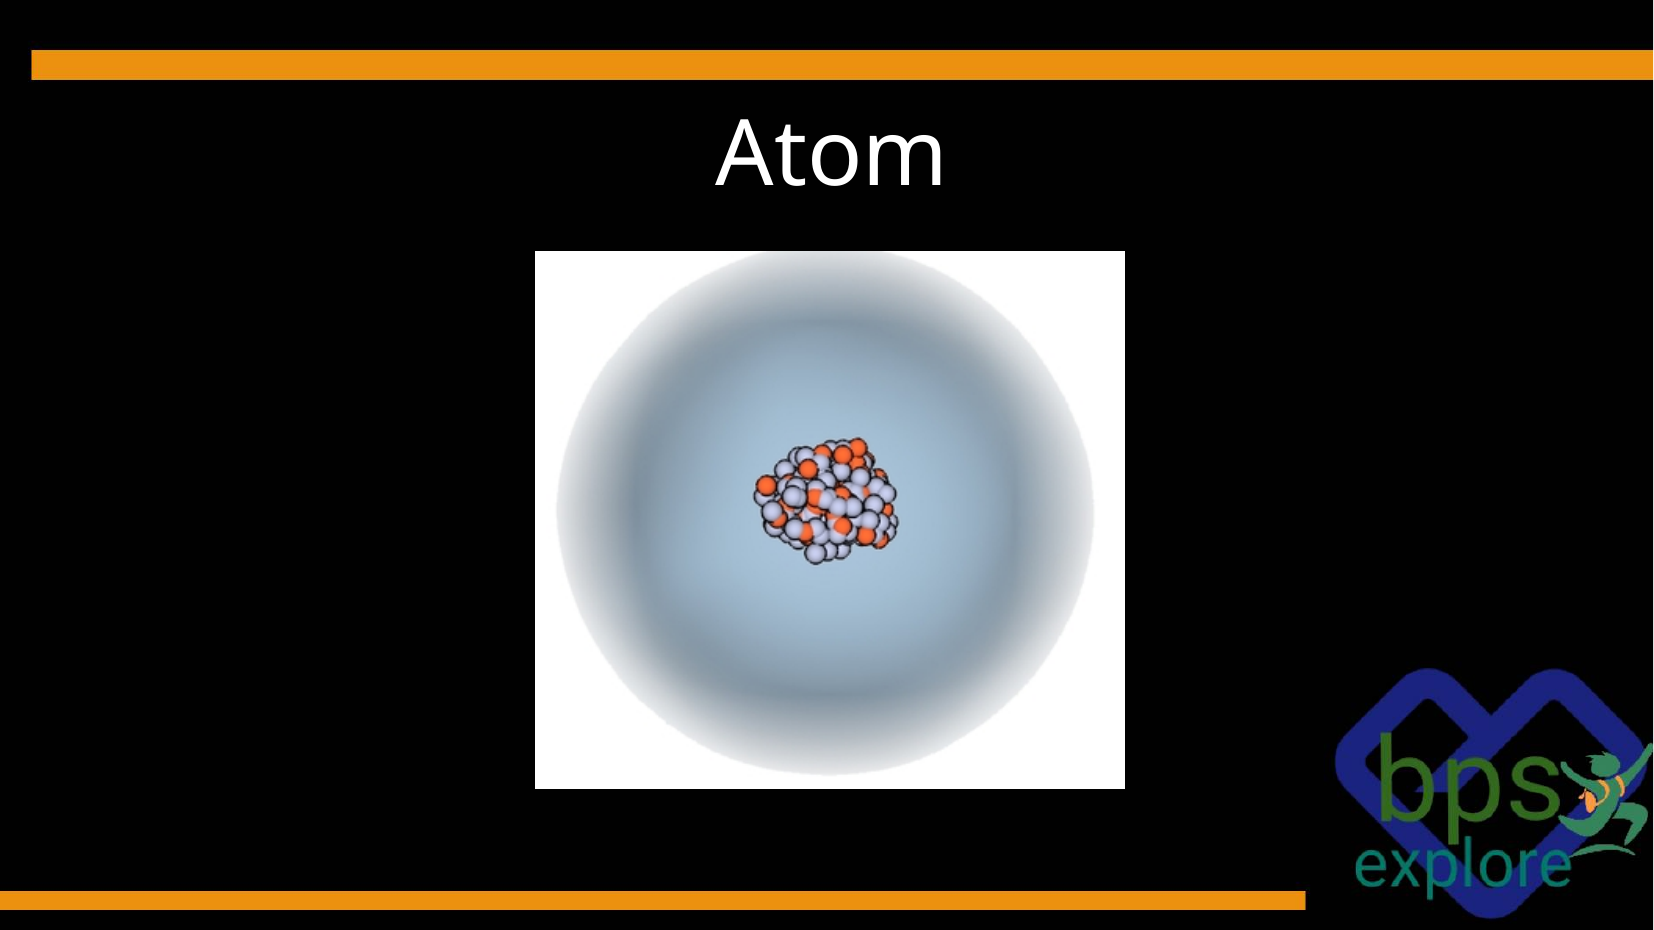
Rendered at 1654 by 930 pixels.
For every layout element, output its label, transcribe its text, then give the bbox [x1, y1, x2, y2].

title Atom [88, 72, 1577, 228]
picture [0, 0, 1654, 930]
